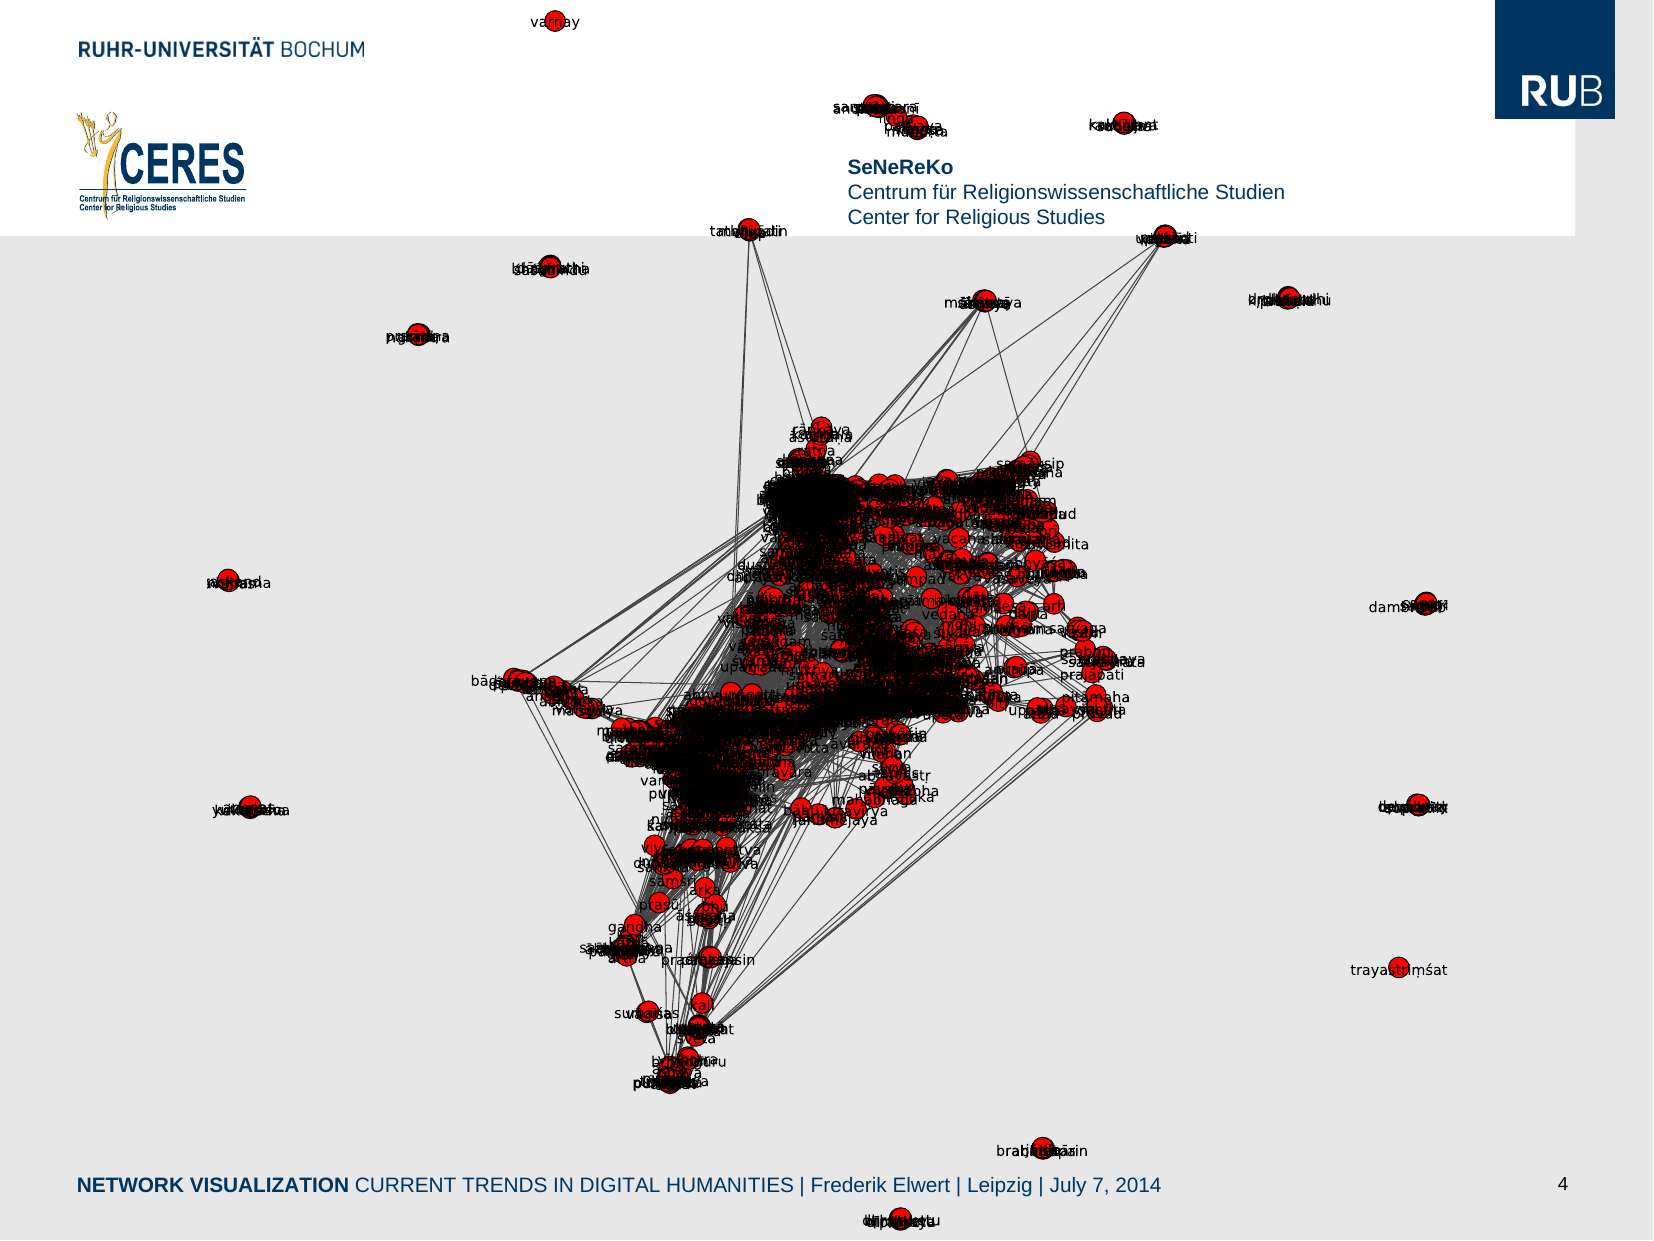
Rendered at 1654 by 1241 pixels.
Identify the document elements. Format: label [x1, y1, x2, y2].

picture [79, 0, 1448, 1241]
picture [1495, 0, 1615, 119]
